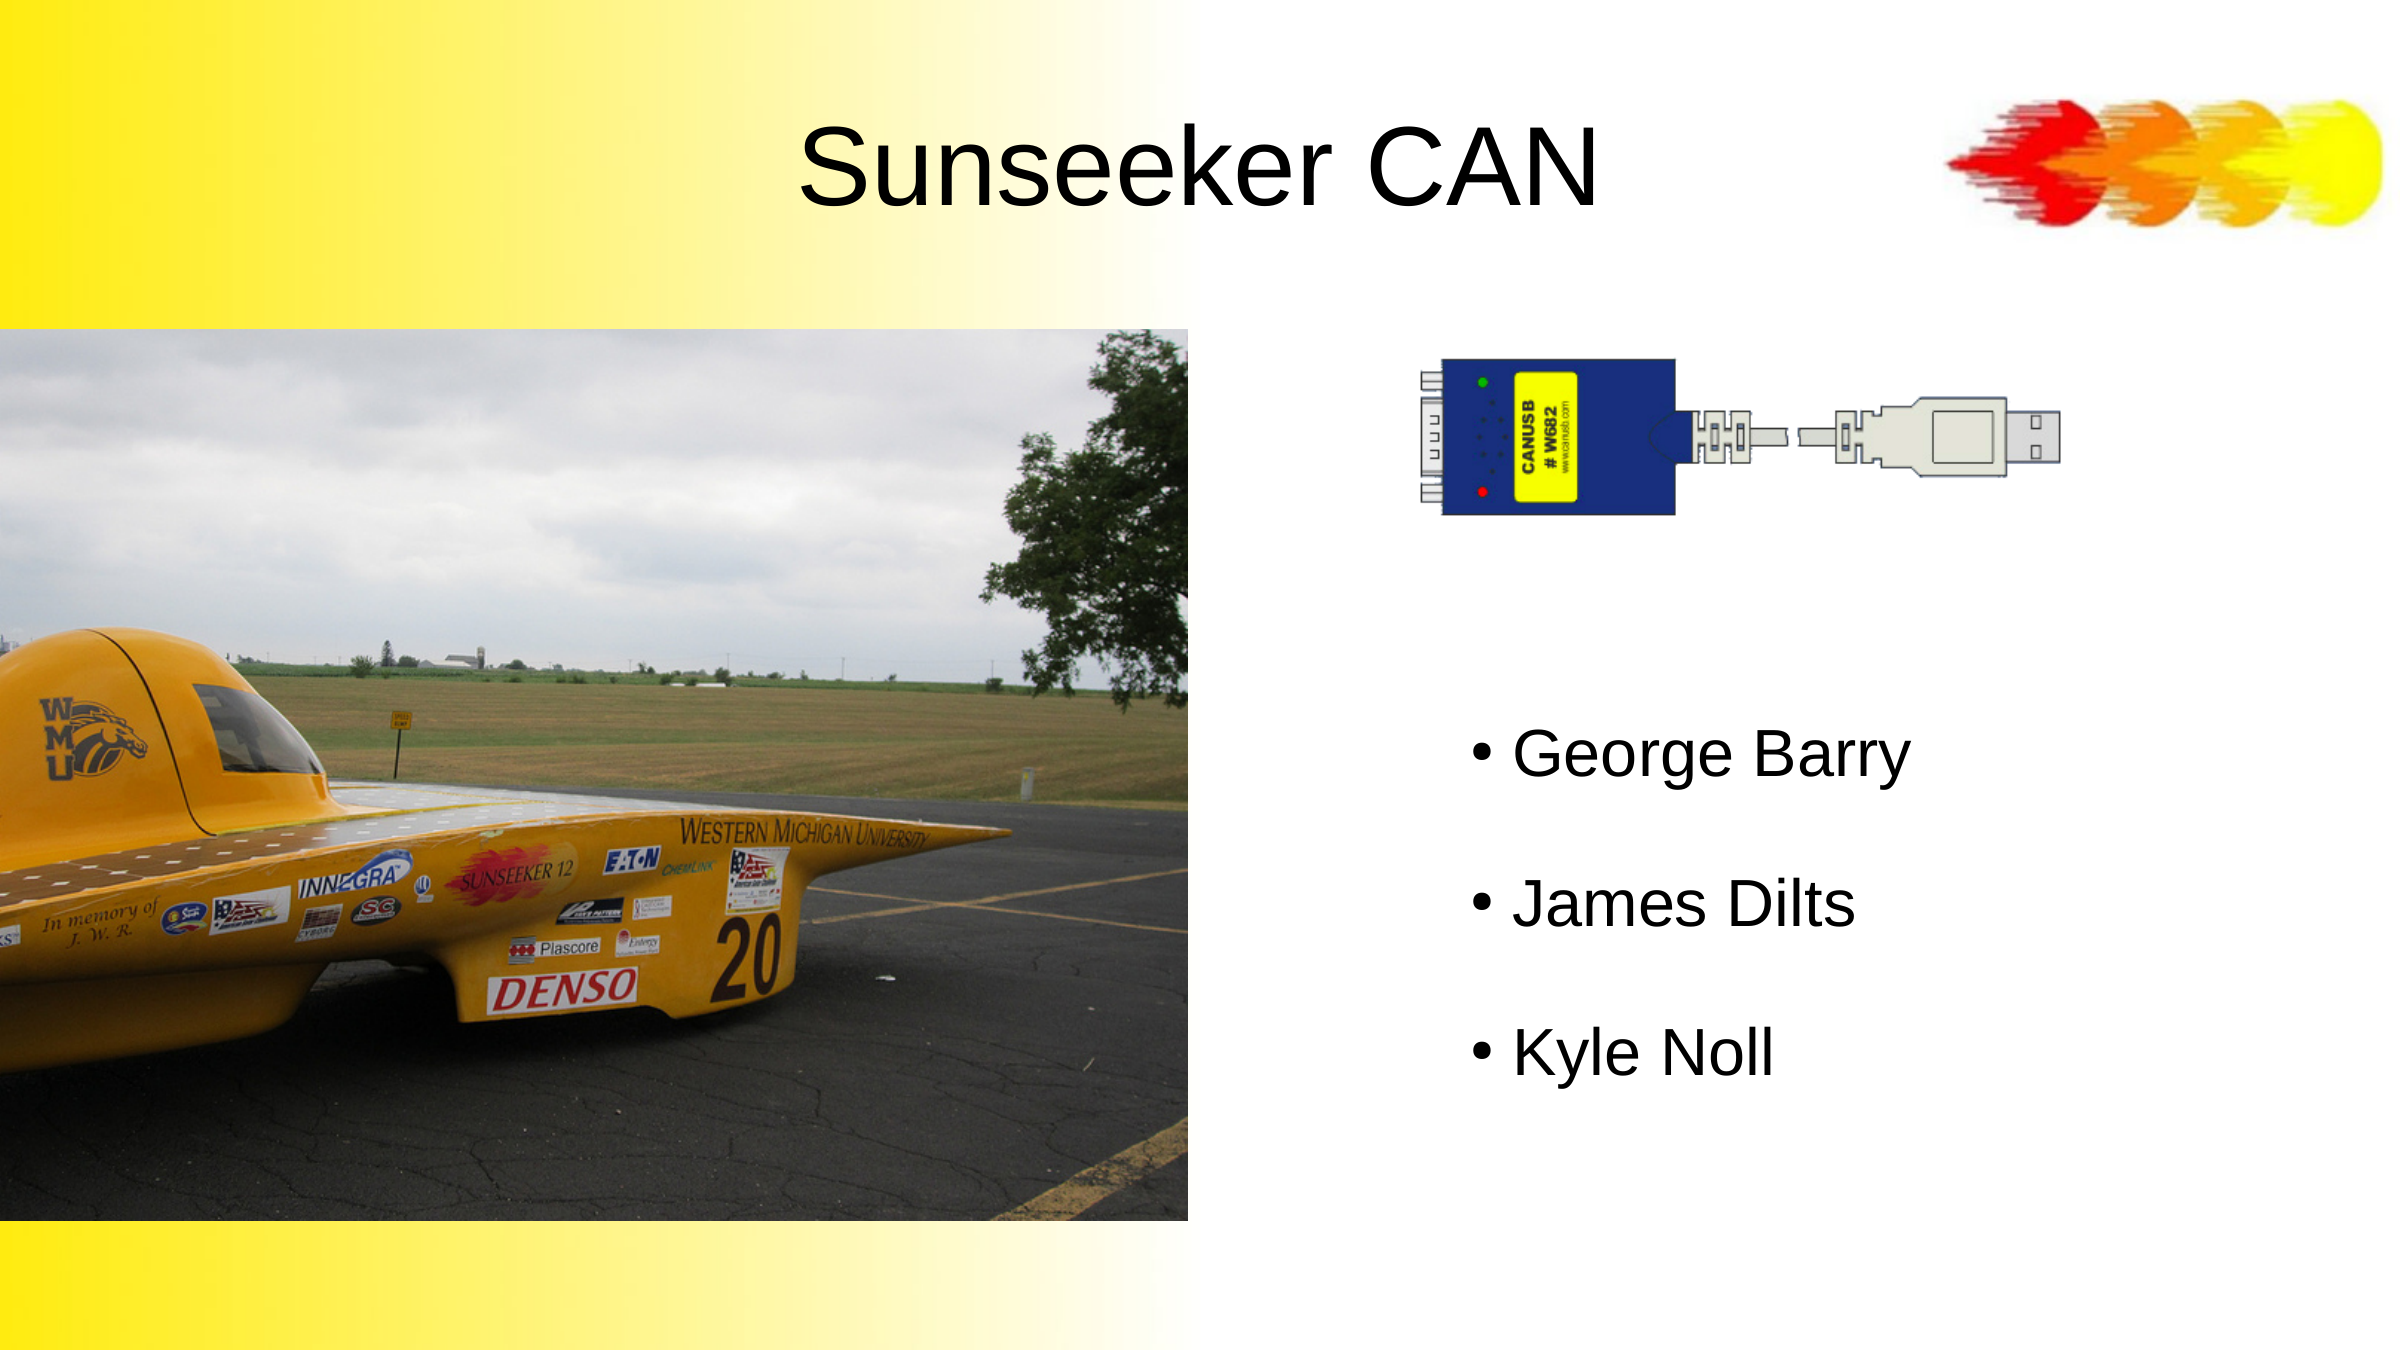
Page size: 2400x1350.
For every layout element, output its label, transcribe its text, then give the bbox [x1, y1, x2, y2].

subtitle George Barry James Dilts Kyle Noll [1470, 524, 2280, 1207]
picture [0, 0, 2400, 1350]
title Sunseeker CAN [120, 53, 2280, 280]
